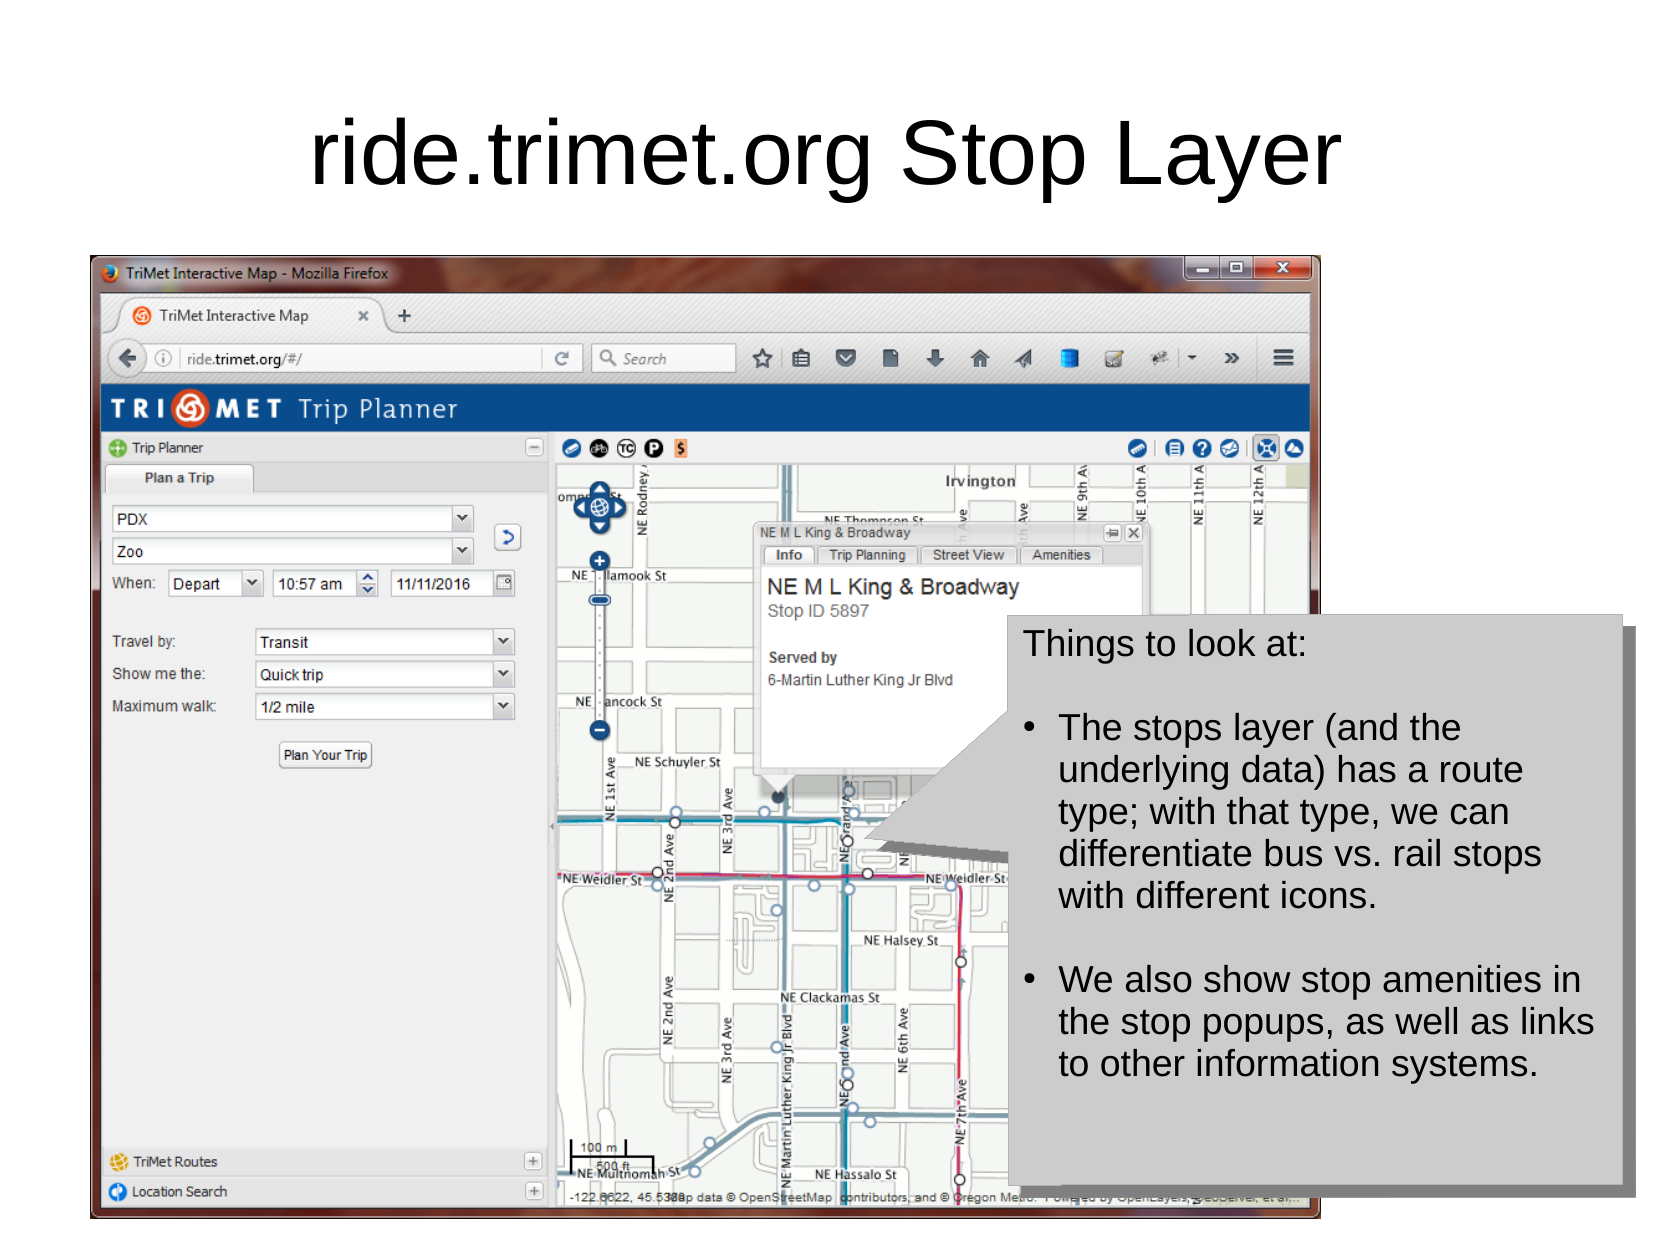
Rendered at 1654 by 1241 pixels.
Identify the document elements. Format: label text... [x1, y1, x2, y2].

title ride.trimet.org Stop Layer [82, 49, 1571, 257]
picture [90, 255, 1321, 1219]
text_box Things to look at: The stops layer (and the underlying data) has a route type; with that type, we can differentiate bus vs. rail stops with different icons. We also show stop amenities in the stop popups, as well as links to other information systems. [864, 614, 1623, 1186]
